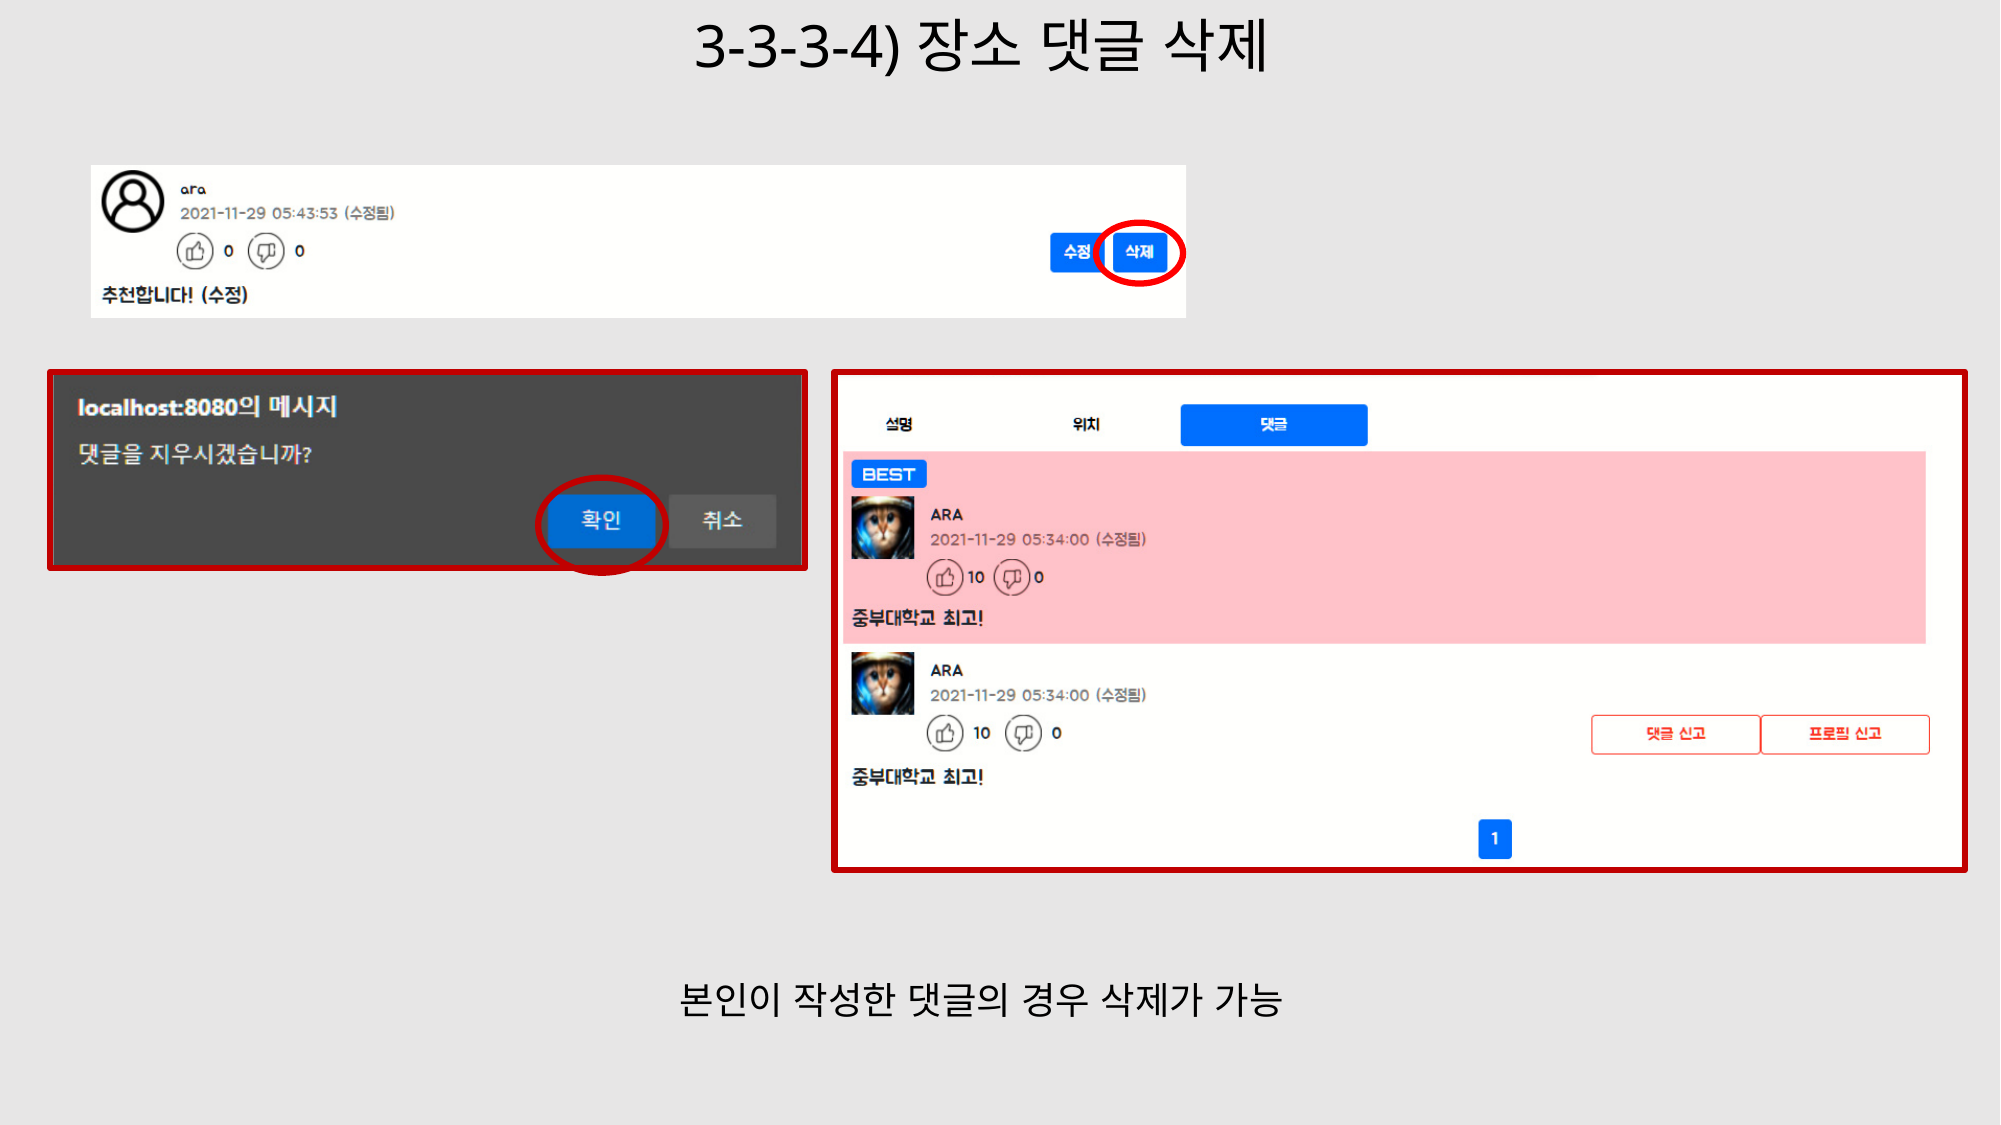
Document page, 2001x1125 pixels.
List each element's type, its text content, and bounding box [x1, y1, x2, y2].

picture [1100, 226, 1179, 280]
text_box 3-3-3-4) 장소 댓글 삭제 [482, 2, 1482, 87]
text_box 본인이 작성한 댓글의 경우 삭제가 가능 [664, 969, 1300, 1030]
picture [837, 374, 1962, 867]
picture [90, 165, 1187, 318]
picture [542, 481, 662, 565]
picture [53, 374, 802, 565]
